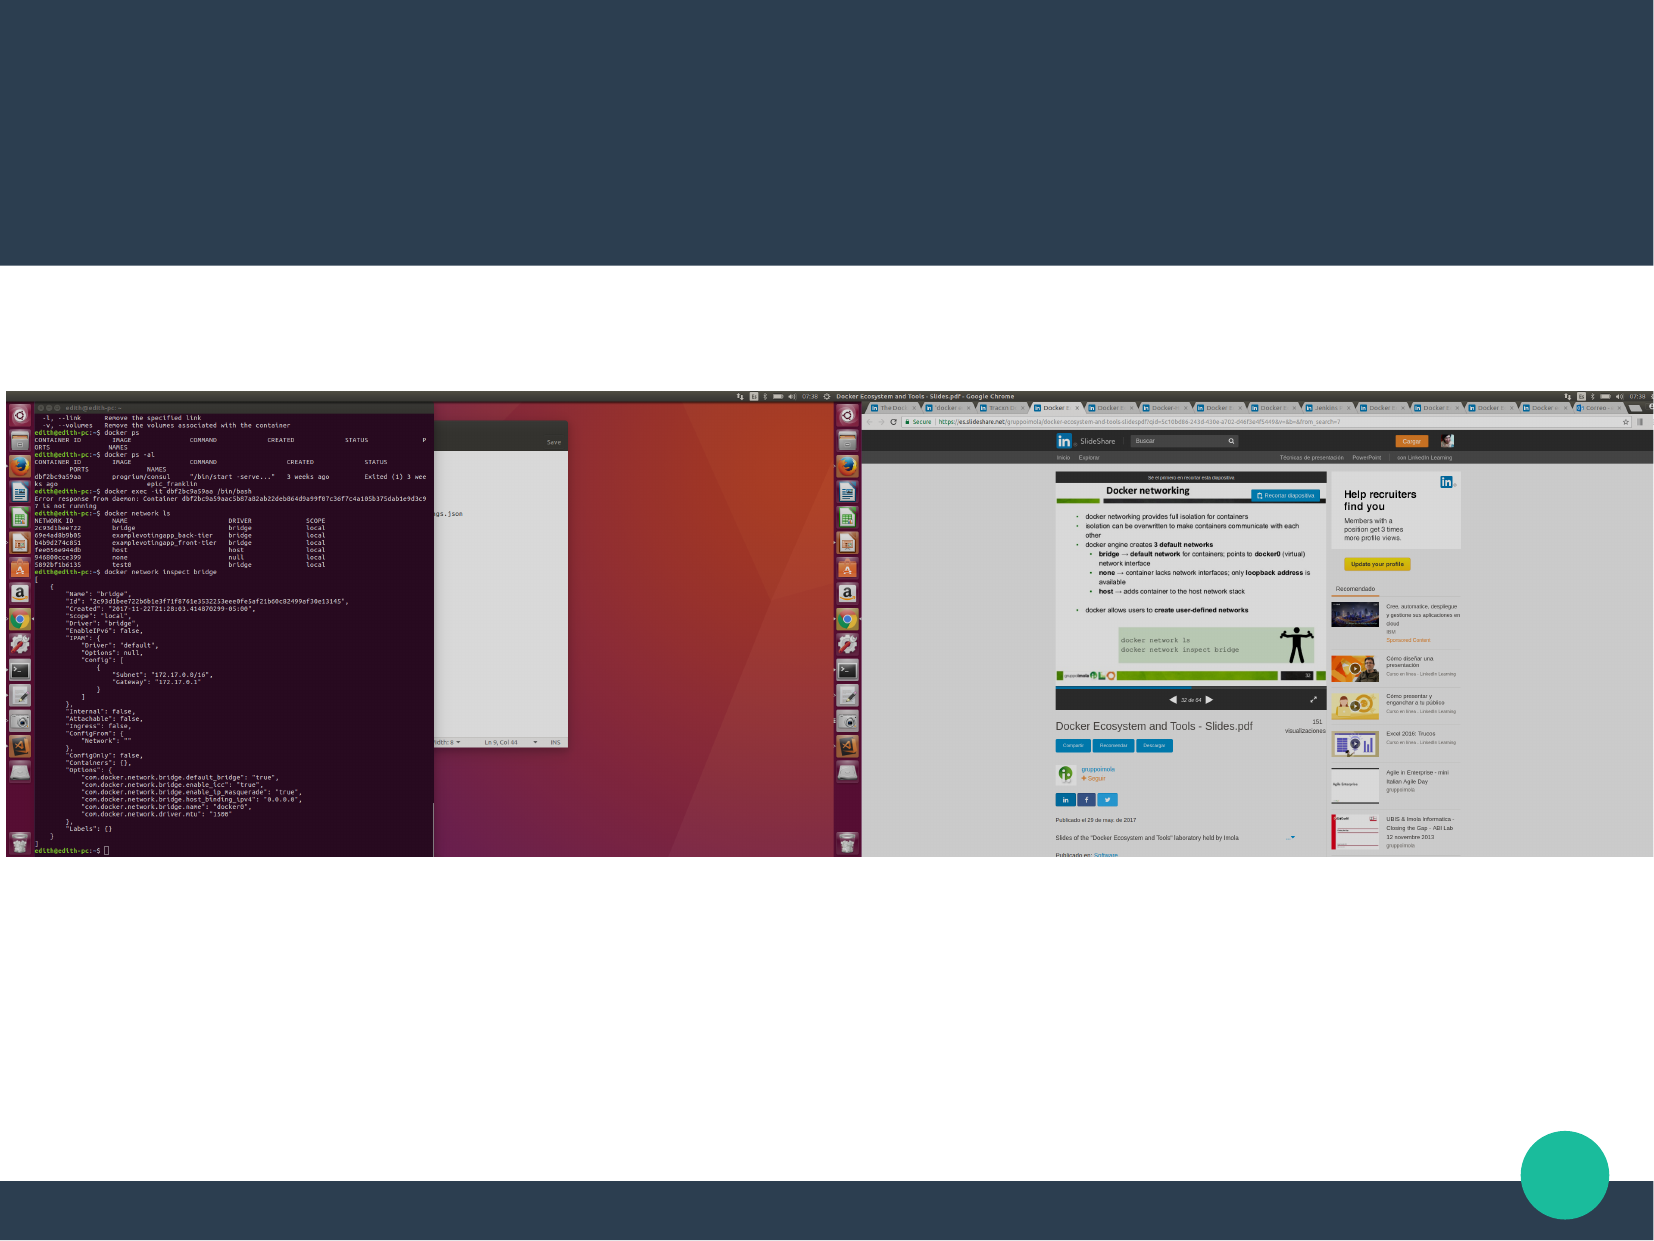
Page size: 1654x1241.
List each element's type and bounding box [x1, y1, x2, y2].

picture [6, 391, 1654, 857]
